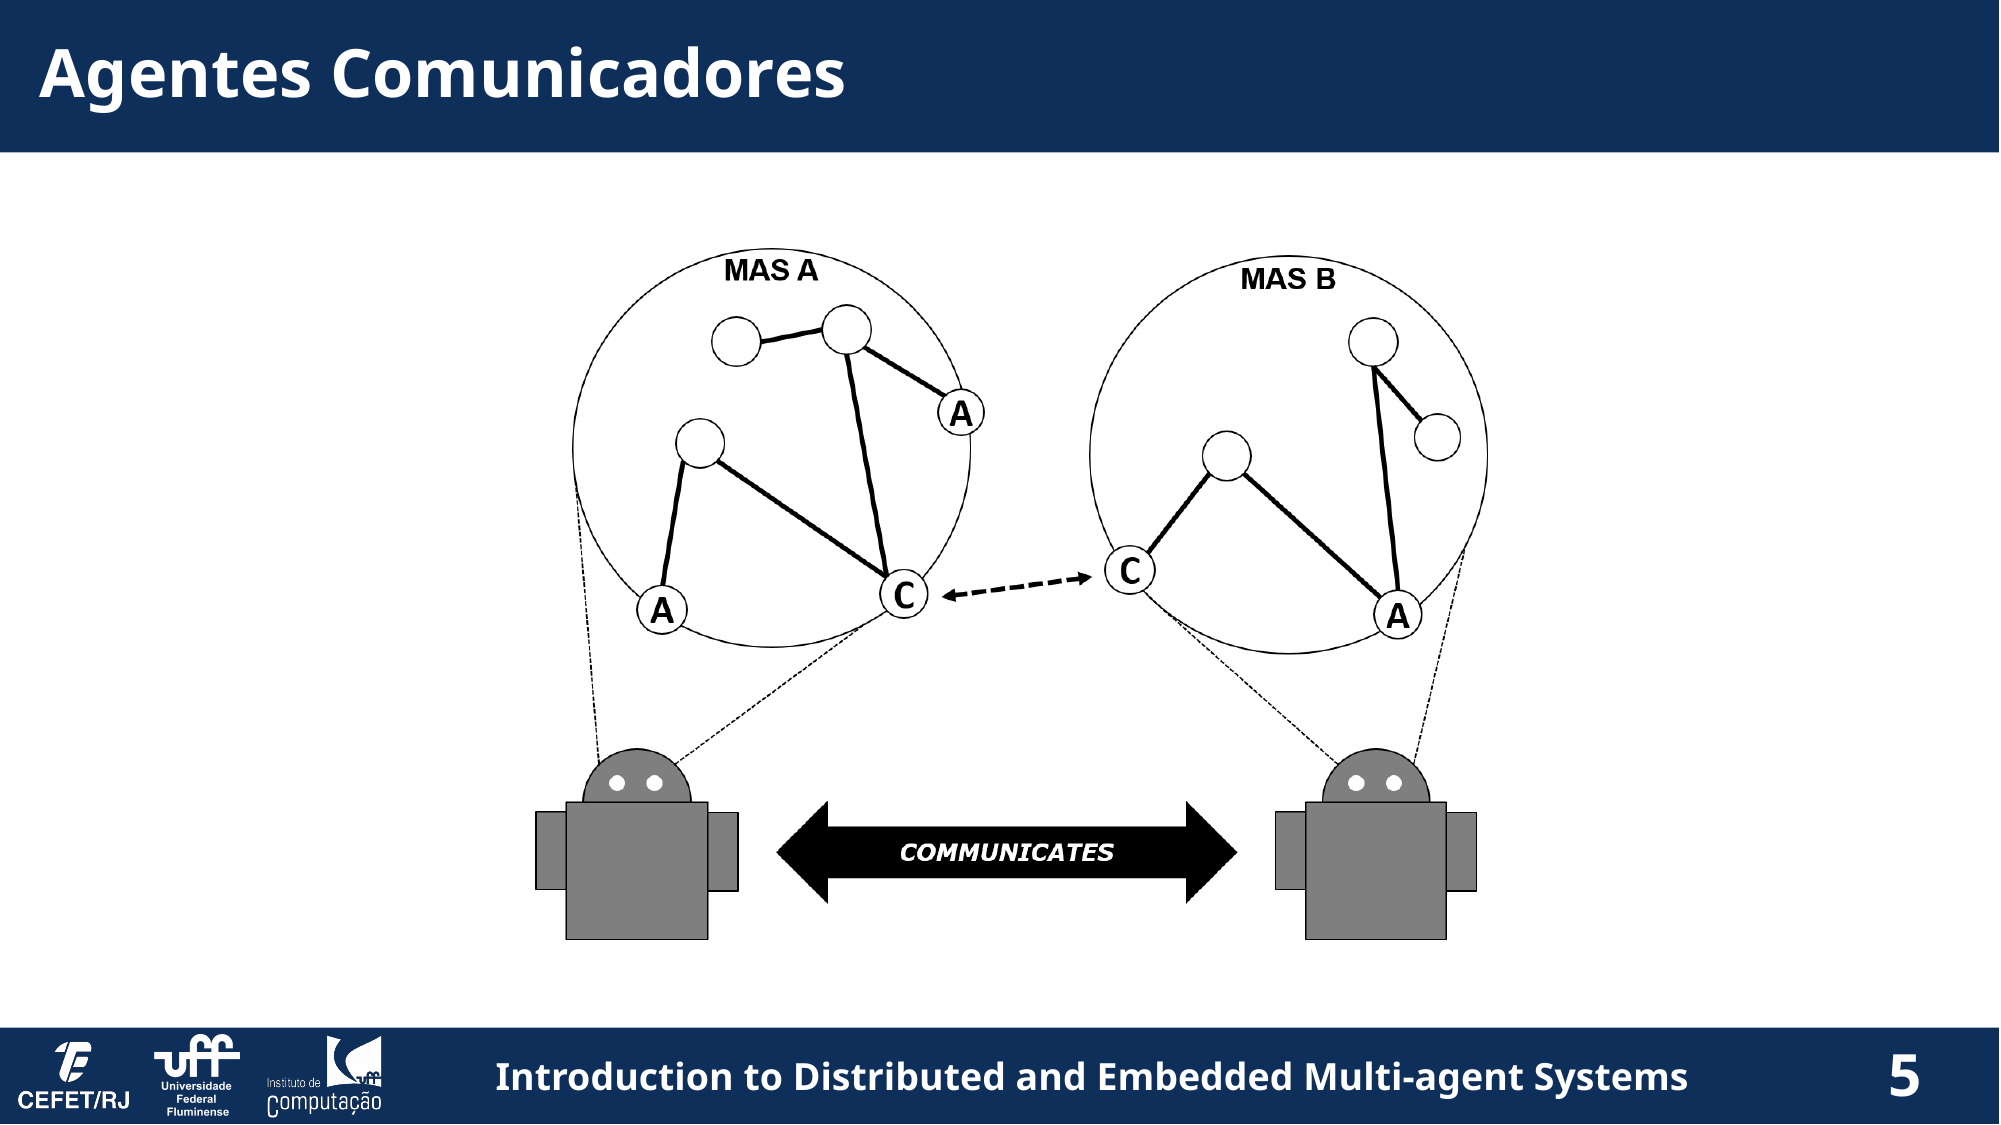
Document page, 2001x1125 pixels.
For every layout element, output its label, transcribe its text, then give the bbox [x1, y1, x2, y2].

picture [153, 1033, 241, 1121]
picture [18, 1021, 129, 1125]
text_box Agentes Comunicadores [25, 23, 1999, 119]
picture [535, 242, 1488, 940]
picture [265, 1033, 383, 1118]
